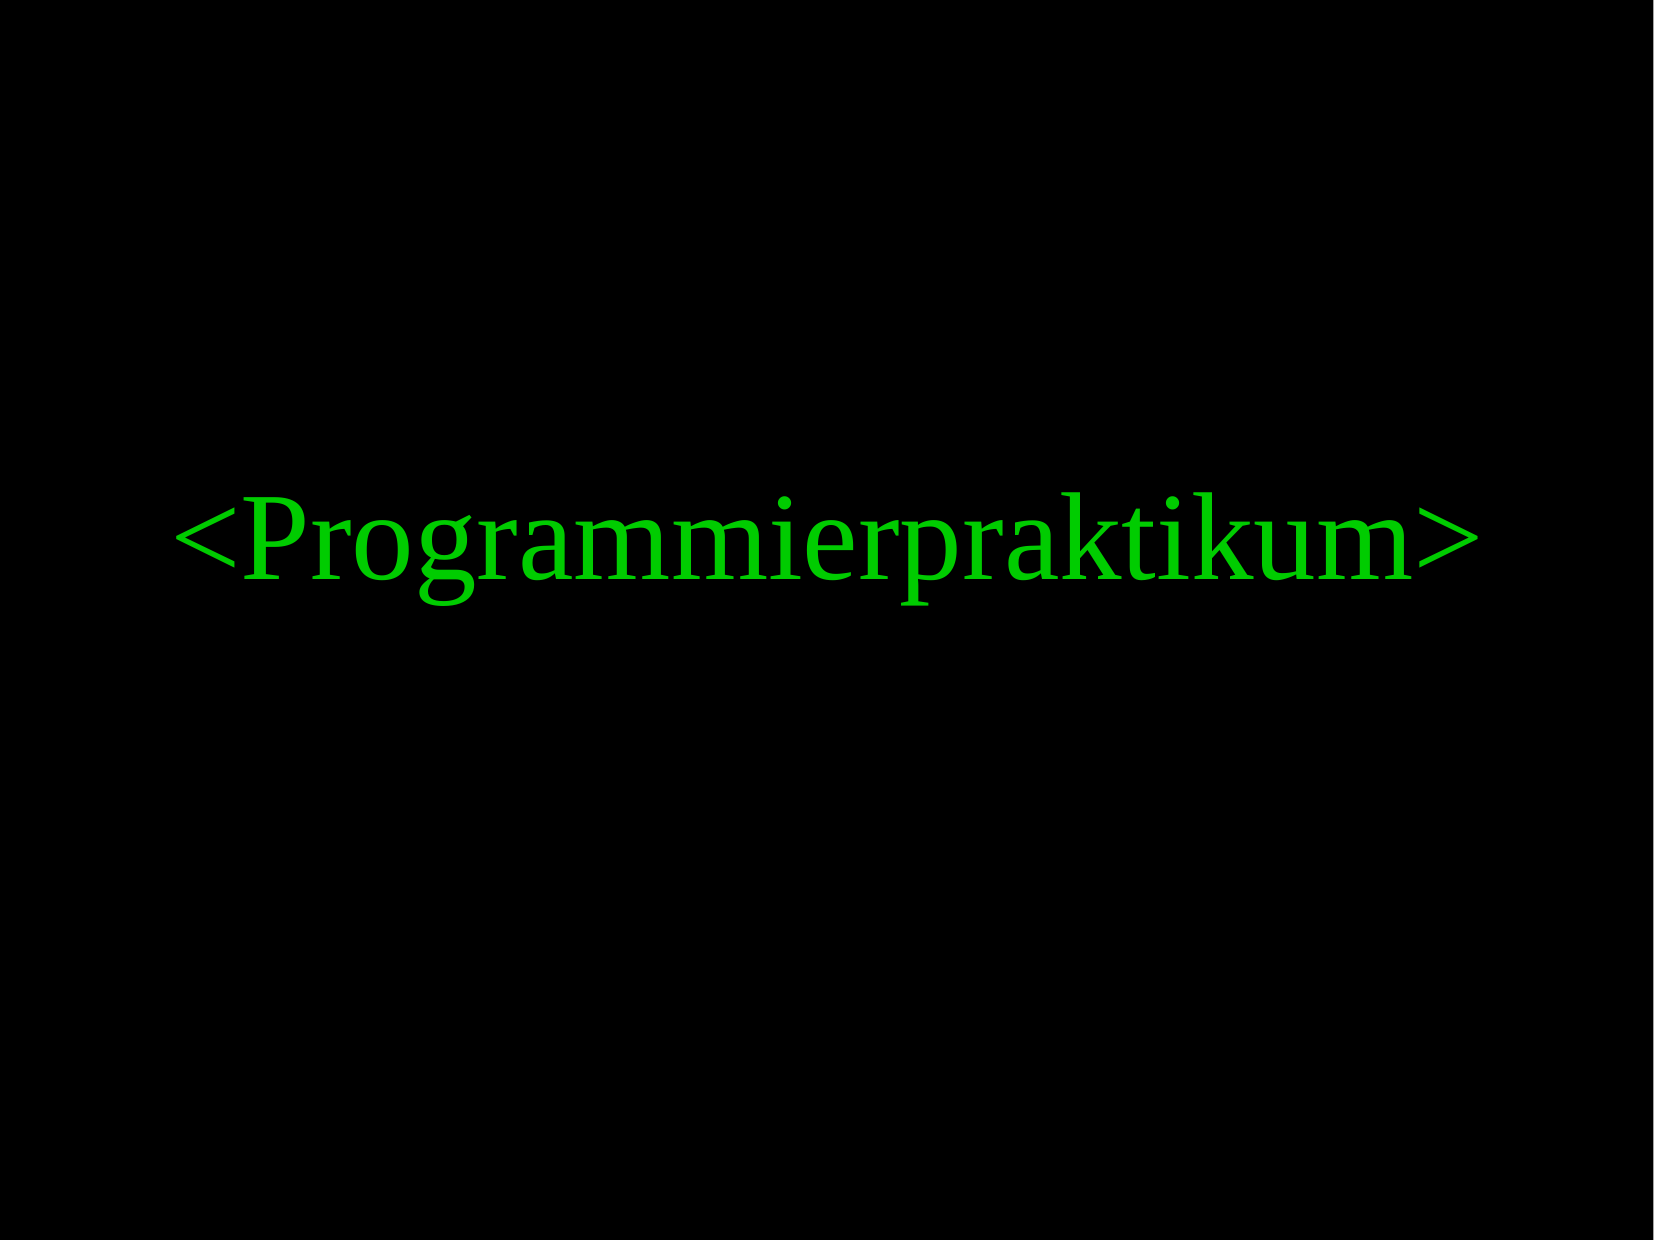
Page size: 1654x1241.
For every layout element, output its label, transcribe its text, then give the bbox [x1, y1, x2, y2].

text_box <Programmierpraktikum> [155, 460, 1501, 646]
